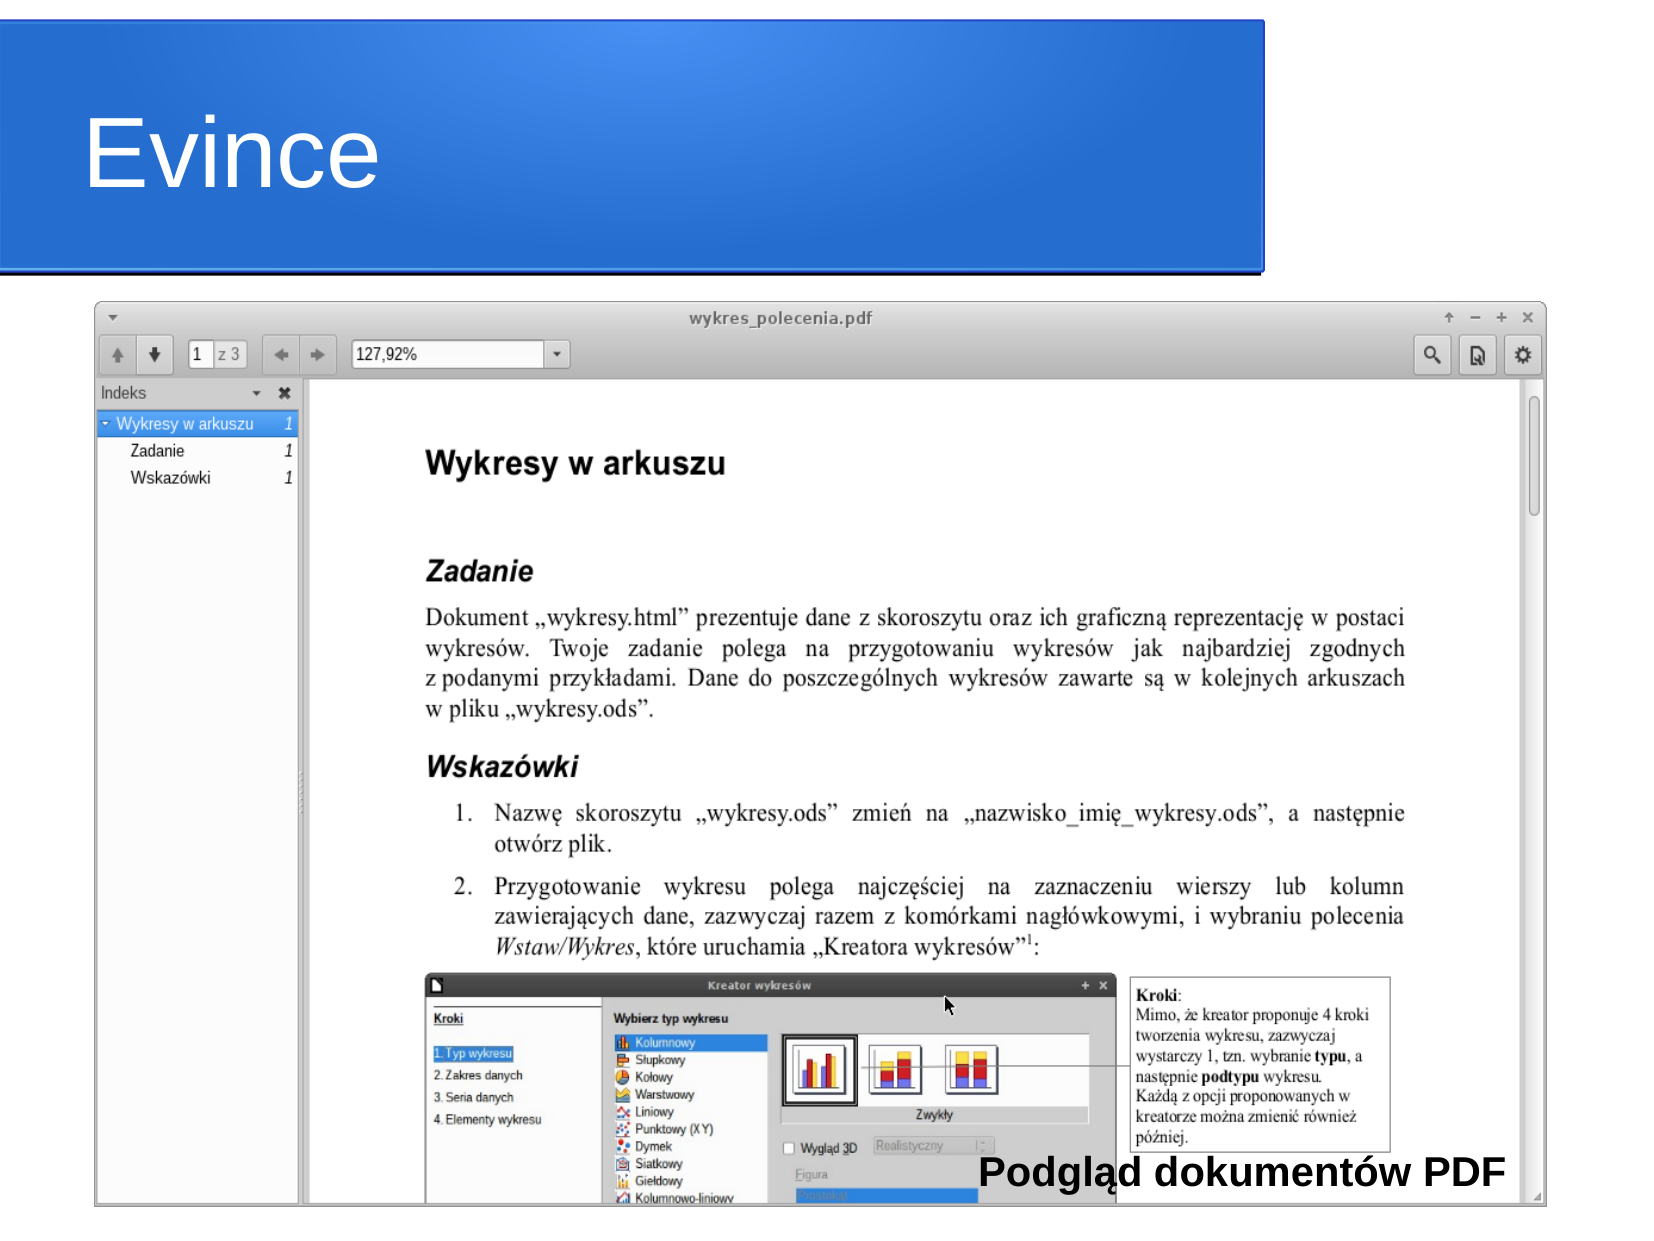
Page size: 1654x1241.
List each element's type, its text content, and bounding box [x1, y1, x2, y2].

title Evince [82, 49, 1250, 257]
picture [94, 301, 1547, 1207]
list Podgląd dokumentów PDF [907, 1148, 1599, 1202]
